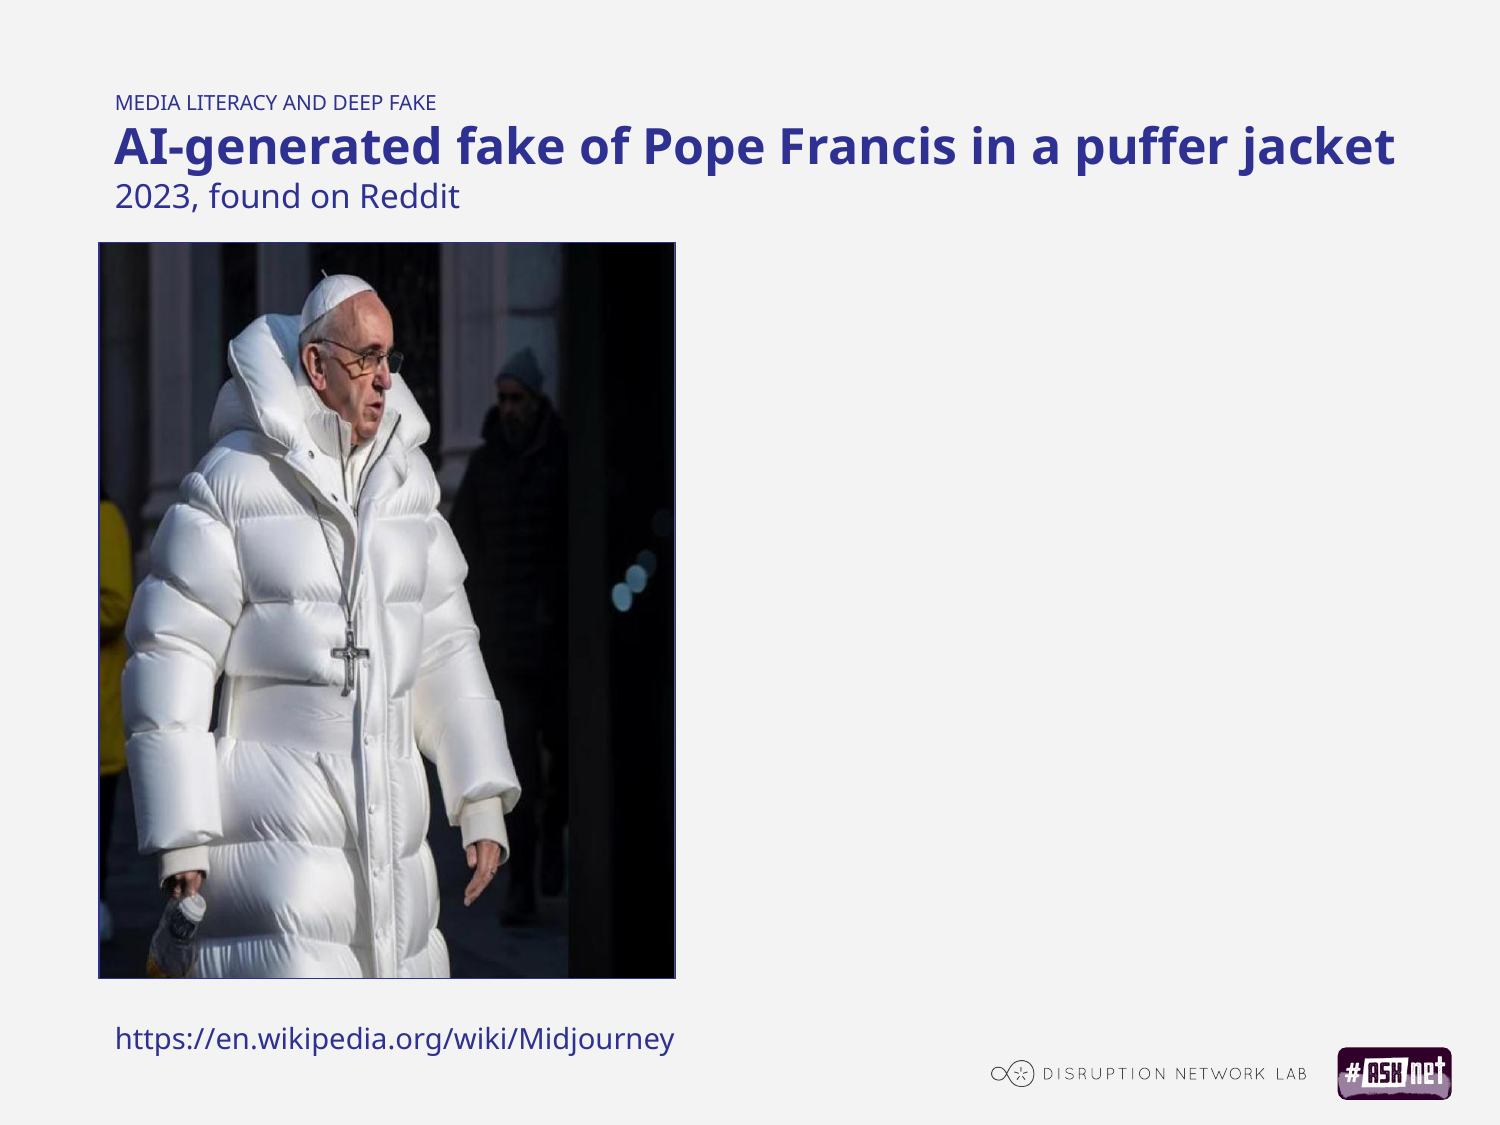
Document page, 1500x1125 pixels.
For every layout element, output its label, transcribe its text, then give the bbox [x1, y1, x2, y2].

text_box MEDIA LITERACY AND DEEP FAKE AI-generated fake of Pope Francis in a puffer jacket 2023, found on Reddit [99, 75, 1500, 160]
text_box https://en.wikipedia.org/wiki/Midjourney [99, 1005, 1065, 1050]
picture [991, 1060, 1306, 1087]
picture [99, 243, 675, 978]
picture [1337, 1047, 1452, 1100]
